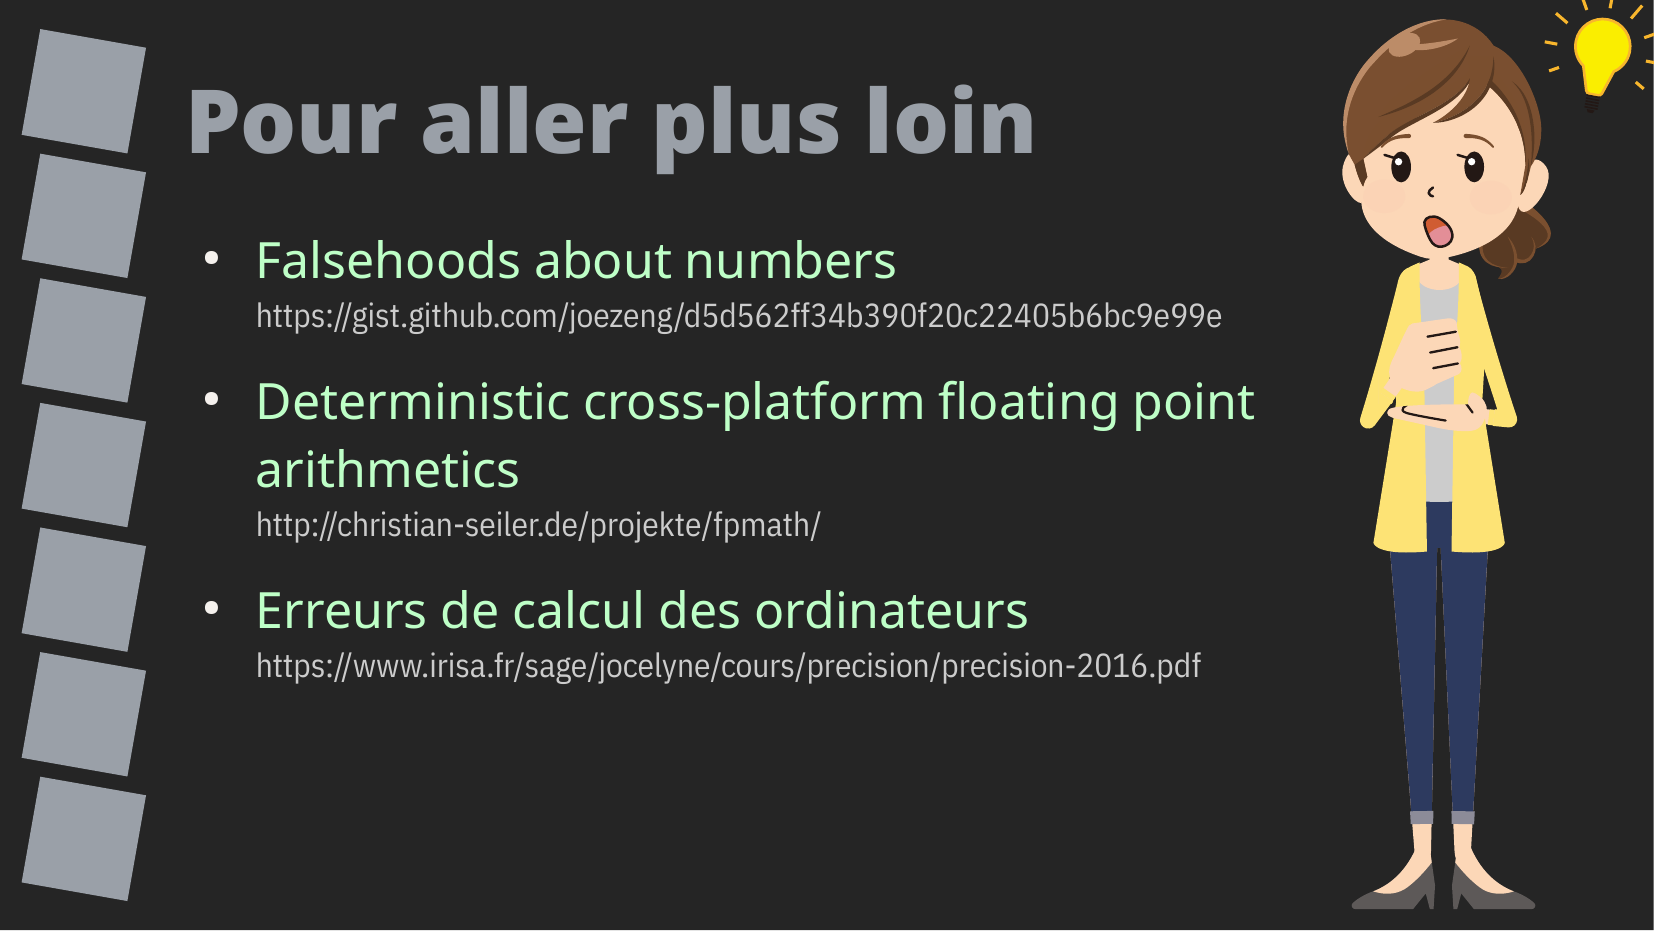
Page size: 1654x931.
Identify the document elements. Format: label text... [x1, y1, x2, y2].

list Falsehoods about numbers https://gist.github.com/joezeng/d5d562ff34b390f20c22405b6bc9e99e Deterministic cross-platform floating point arithmetics http://christian-seiler.de/projekte/fpmath/ Erreurs de calcul des ordinateurs https://www.irisa.fr/sage/jocelyne/cours/precision/precision-2016.pdf [184, 225, 1342, 901]
title Pour aller plus loin [184, 59, 1342, 154]
picture [1342, 0, 1654, 910]
